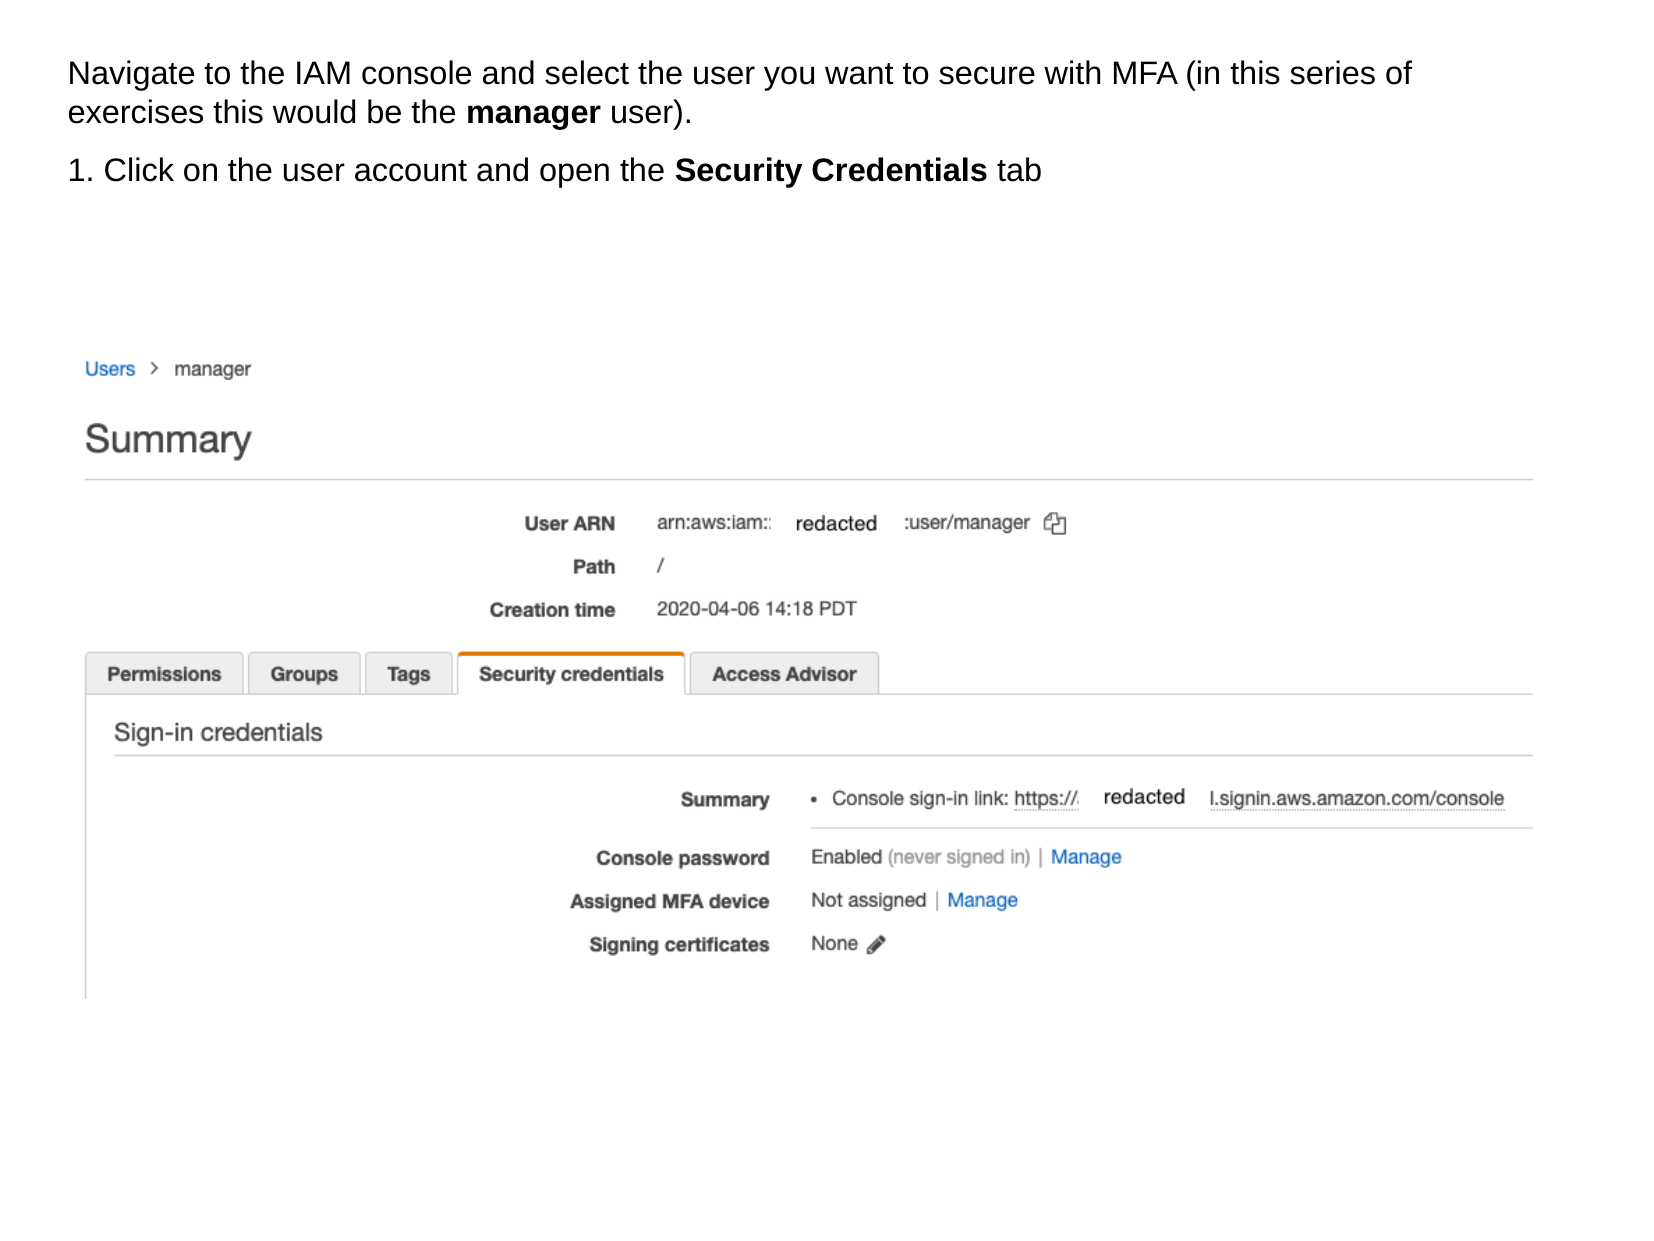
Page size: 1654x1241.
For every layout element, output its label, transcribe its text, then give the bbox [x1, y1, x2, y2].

list Navigate to the IAM console and select the user you want to secure with MFA (in this series of exercises this would be the manager user). 1. Click on the user account and open the Security Credentials tab [67, 51, 1556, 191]
picture [67, 341, 1533, 999]
